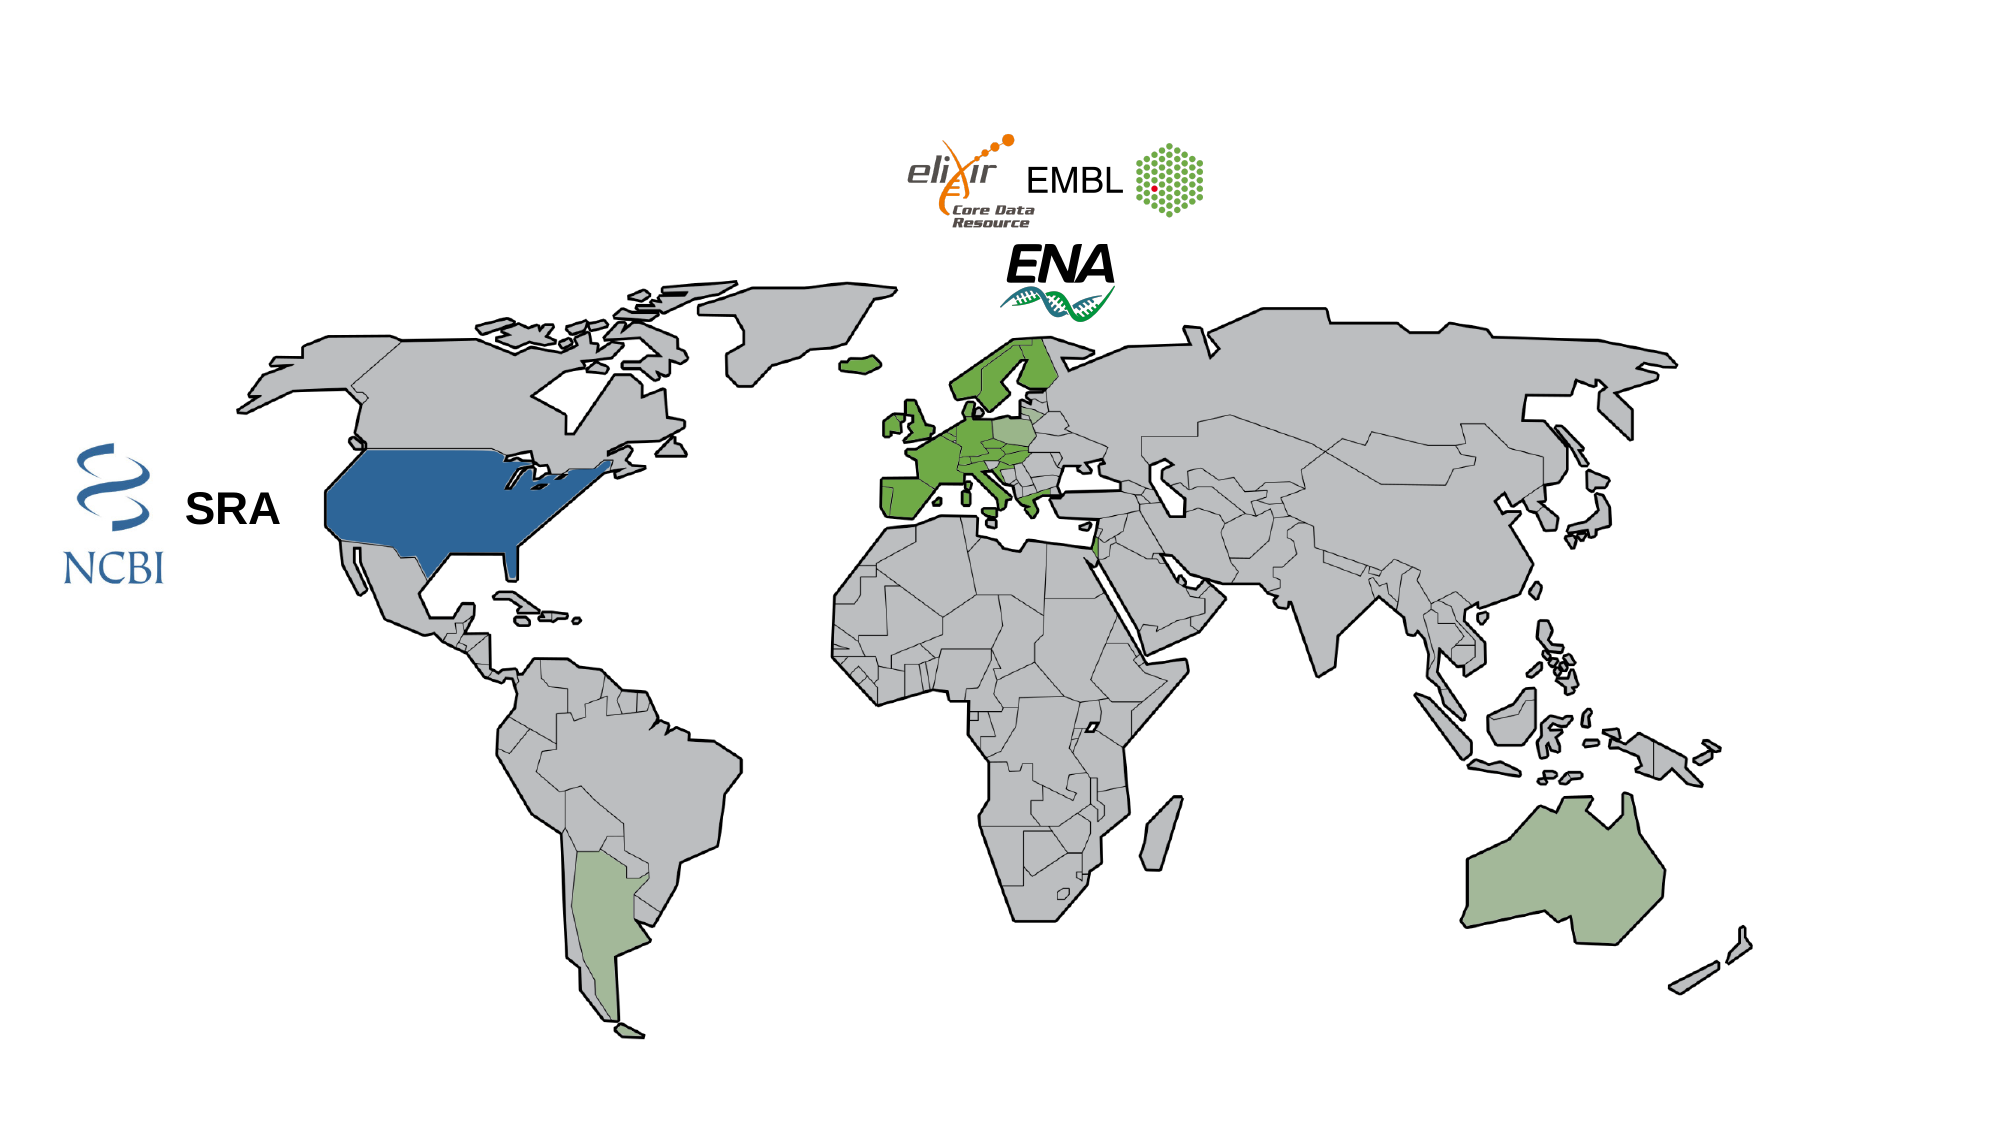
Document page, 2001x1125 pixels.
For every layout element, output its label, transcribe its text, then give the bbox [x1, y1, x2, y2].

picture [47, 436, 179, 589]
picture [182, 244, 1772, 1100]
picture [902, 129, 1205, 231]
text_box SRA [170, 471, 331, 538]
